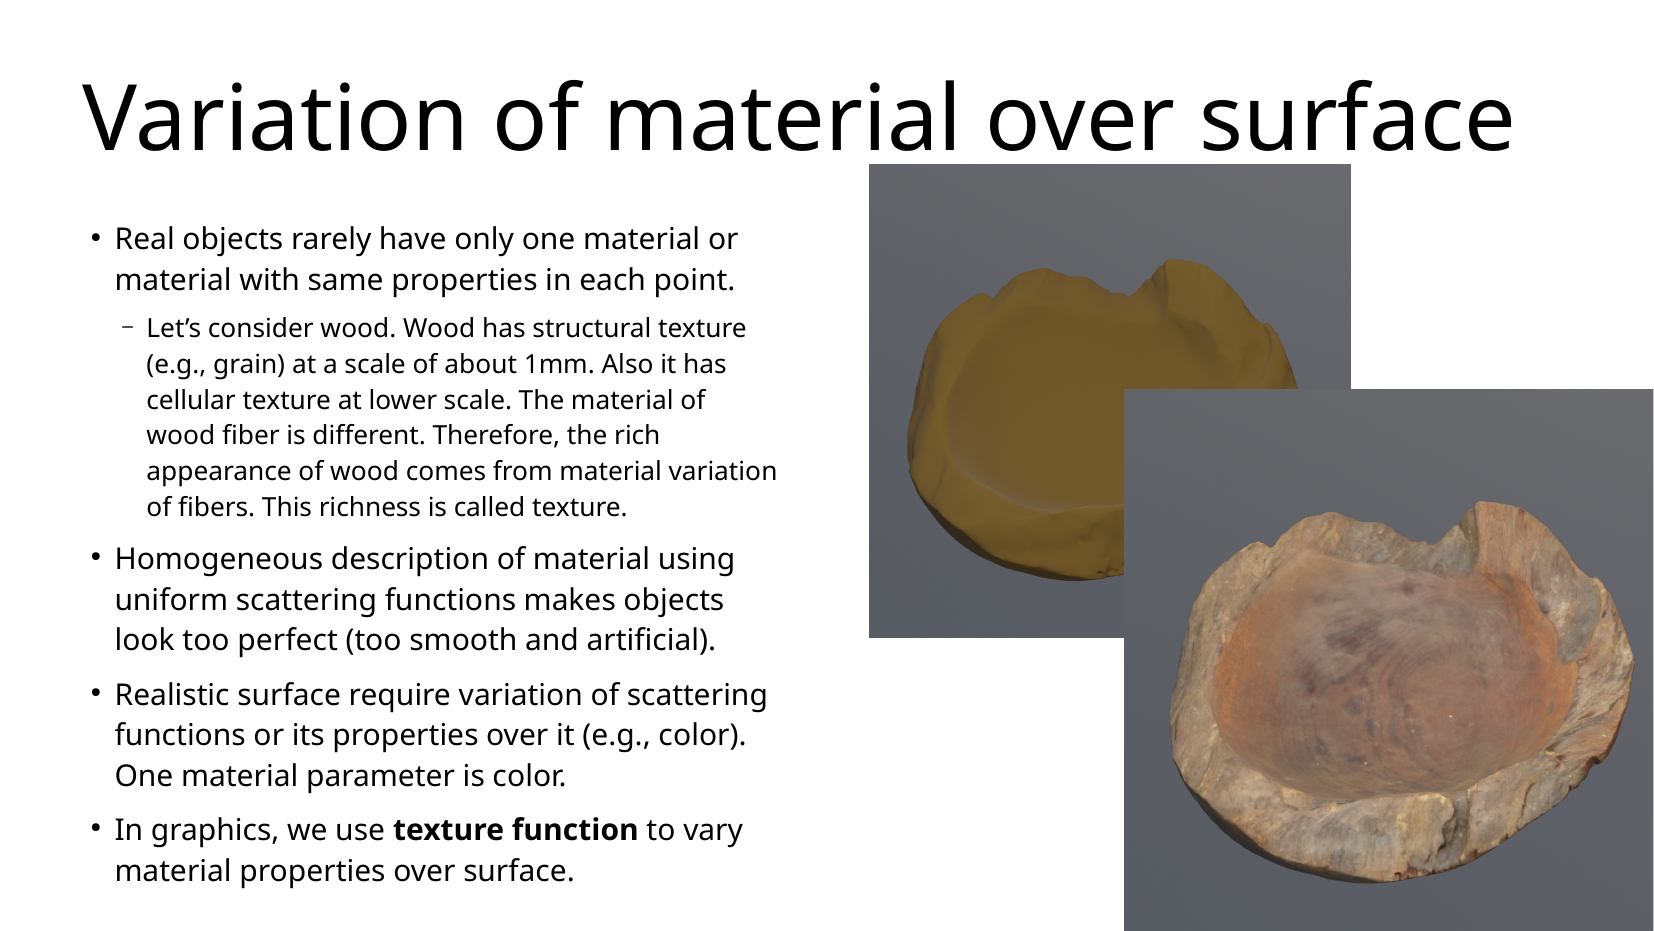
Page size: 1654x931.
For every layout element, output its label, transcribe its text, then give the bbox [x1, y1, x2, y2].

picture [869, 164, 1654, 931]
list Real objects rarely have only one material or material with same properties in each point. Let’s consider wood. Wood has structural texture (e.g., grain) at a scale of about 1mm. Also it has cellular texture at lower scale. The material of wood fiber is different. Therefore, the rich appearance of wood comes from material variation of fibers. This richness is called texture. Homogeneous description of material using uniform scattering functions makes objects look too perfect (too smooth and artificial). Realistic surface require variation of scattering functions or its properties over it (e.g., color). One material parameter is color. In graphics, we use texture function to vary material properties over surface. [82, 217, 781, 916]
title Variation of material over surface [82, 7, 1571, 222]
